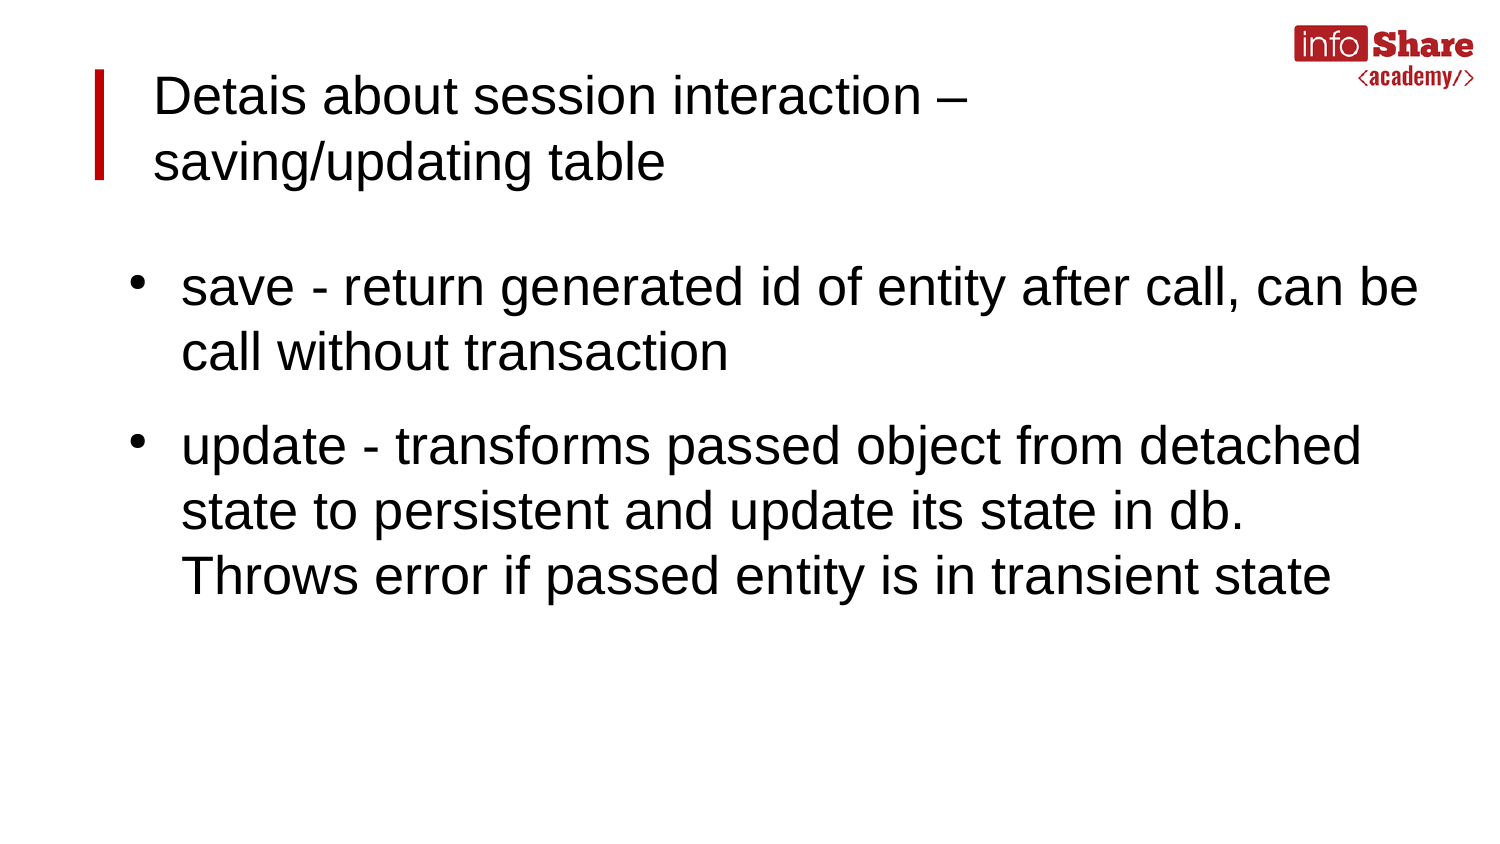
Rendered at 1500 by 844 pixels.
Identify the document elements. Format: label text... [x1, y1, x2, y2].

list save - return generated id of entity after call, can be call without transaction update - transforms passed object from detached state to persistent and update its state in db. Throws error if passed entity is in transient state [95, 236, 1453, 753]
picture [1267, 0, 1500, 117]
title Detais about session interaction – saving/updating table [138, 45, 1312, 187]
